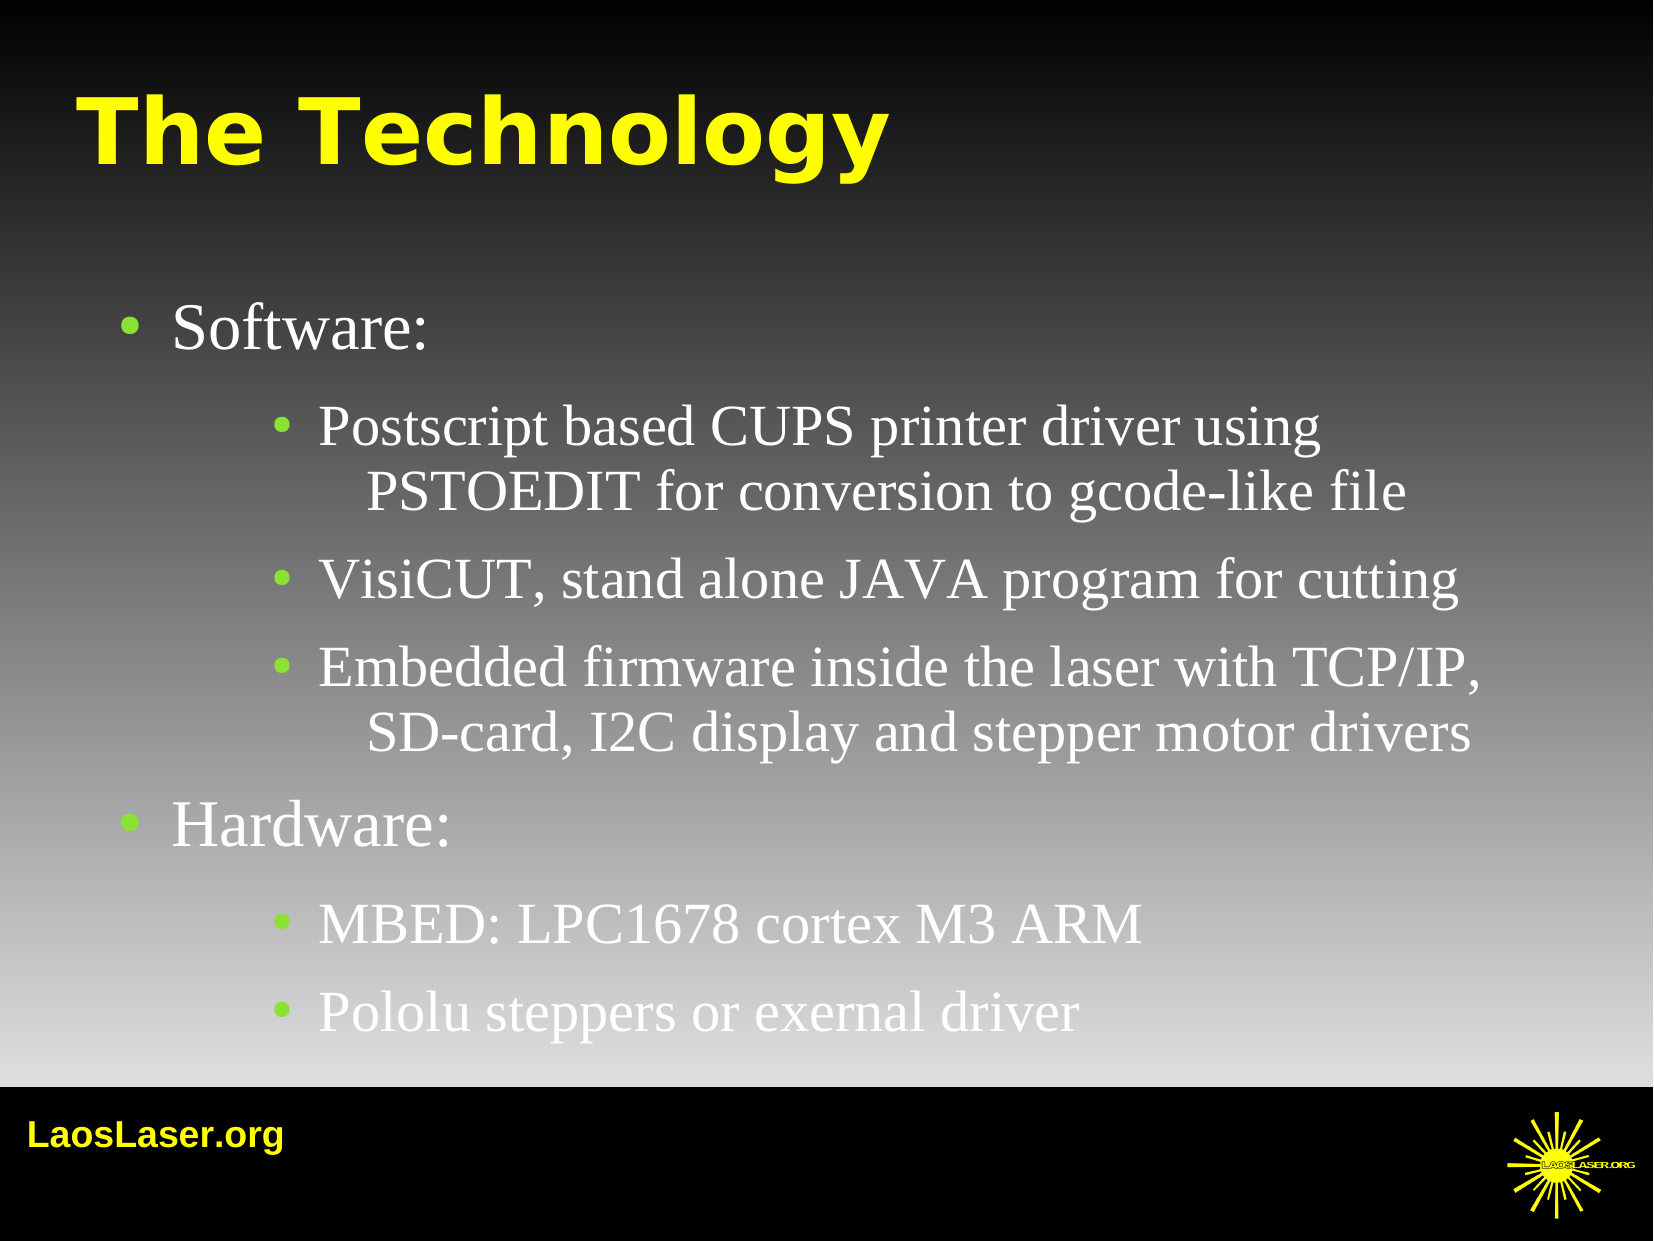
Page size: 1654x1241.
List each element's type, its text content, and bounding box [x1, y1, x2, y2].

title The Technology [76, 36, 1565, 229]
list Software: Postscript based CUPS printer driver using PSTOEDIT for conversion to gcode-like file VisiCUT, stand alone JAVA program for cutting Embedded firmware inside the laser with TCP/IP, SD-card, I2C display and stepper motor drivers Hardware: MBED: LPC1678 cortex M3 ARM Pololu steppers or exernal driver [82, 290, 1571, 1051]
picture [1502, 1108, 1640, 1225]
